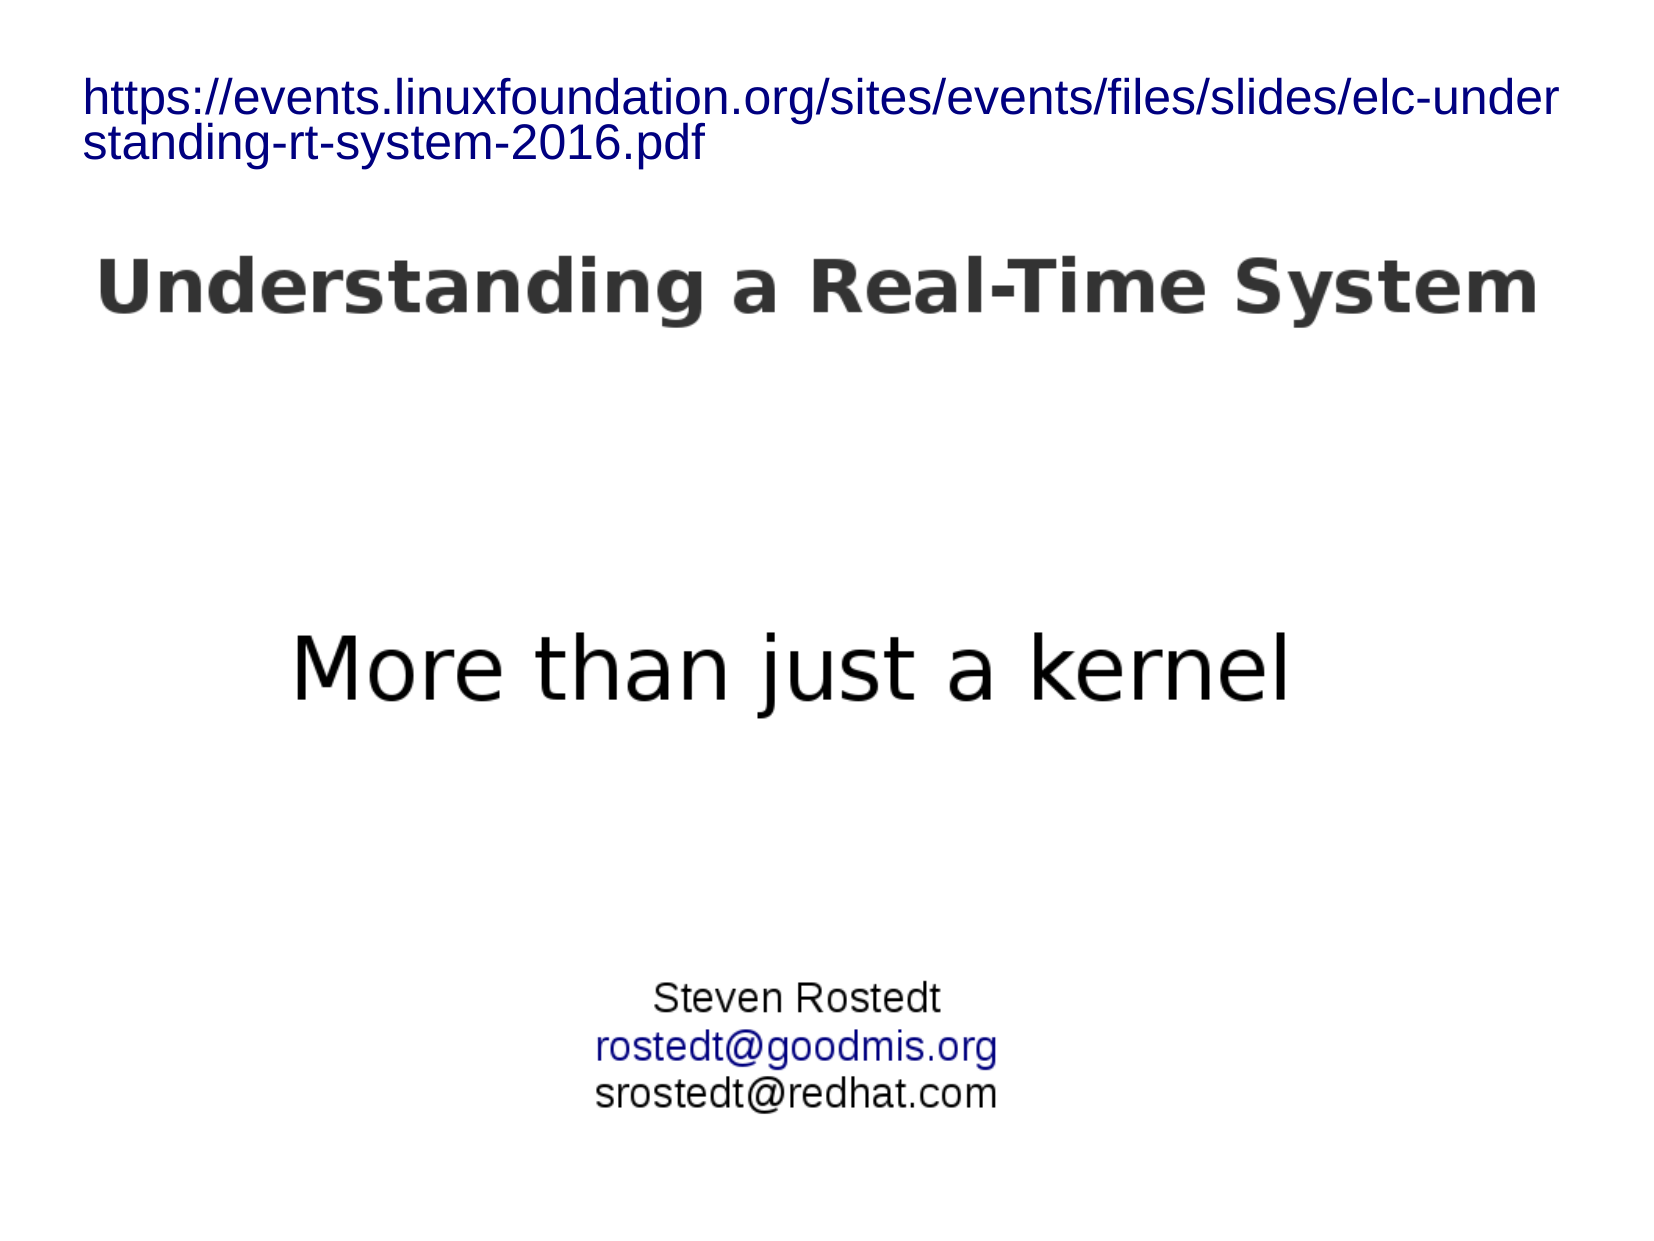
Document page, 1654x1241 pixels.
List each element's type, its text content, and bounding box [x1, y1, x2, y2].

title https://events.linuxfoundation.org/sites/events/files/slides/elc-understanding-rt-system-2016.pdf [82, 49, 1571, 203]
picture [0, 203, 1621, 1241]
